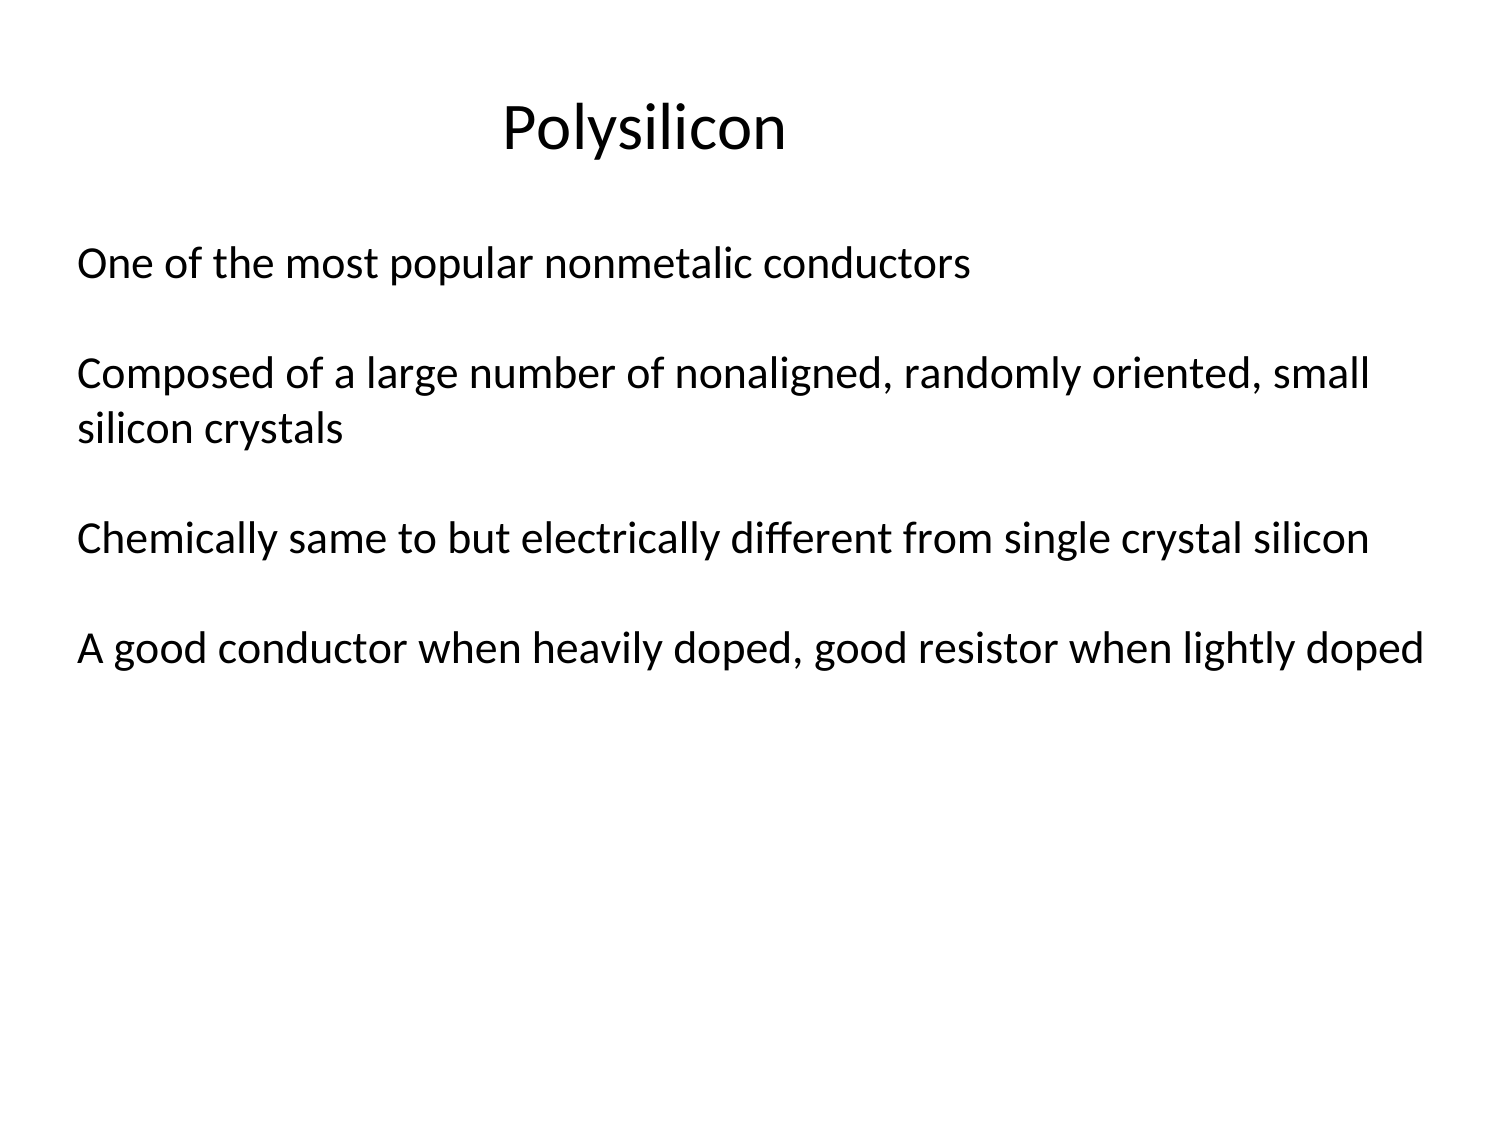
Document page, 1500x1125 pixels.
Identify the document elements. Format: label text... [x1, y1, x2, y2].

text_box One of the most popular nonmetalic conductors Composed of a large number of nonaligned, randomly oriented, small silicon crystals Chemically same to but electrically different from single crystal silicon A good conductor when heavily doped, good resistor when lightly doped [62, 224, 1476, 681]
text_box Polysilicon [487, 74, 993, 171]
